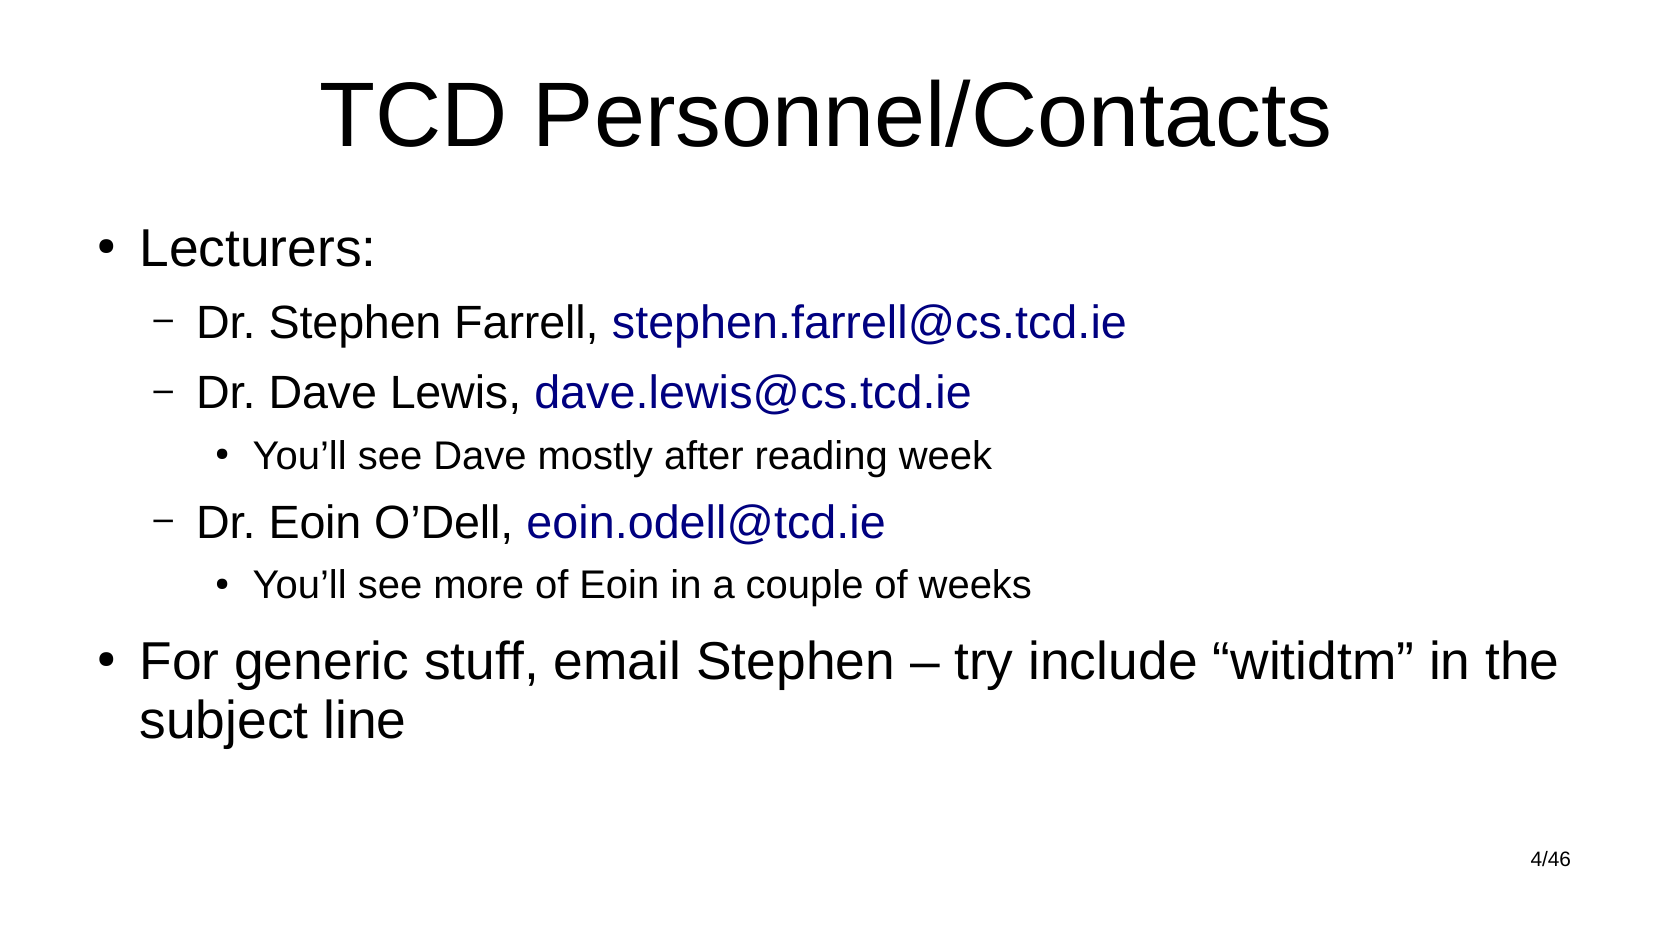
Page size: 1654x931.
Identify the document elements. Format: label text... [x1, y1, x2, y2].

list Lecturers: Dr. Stephen Farrell, stephen.farrell@cs.tcd.ie Dr. Dave Lewis, dave.lewis@cs.tcd.ie You’ll see Dave mostly after reading week Dr. Eoin O’Dell, eoin.odell@tcd.ie You’ll see more of Eoin in a couple of weeks For generic stuff, email Stephen – try include “witidtm” in the subject line [82, 217, 1571, 758]
title TCD Personnel/Contacts [82, 37, 1571, 193]
